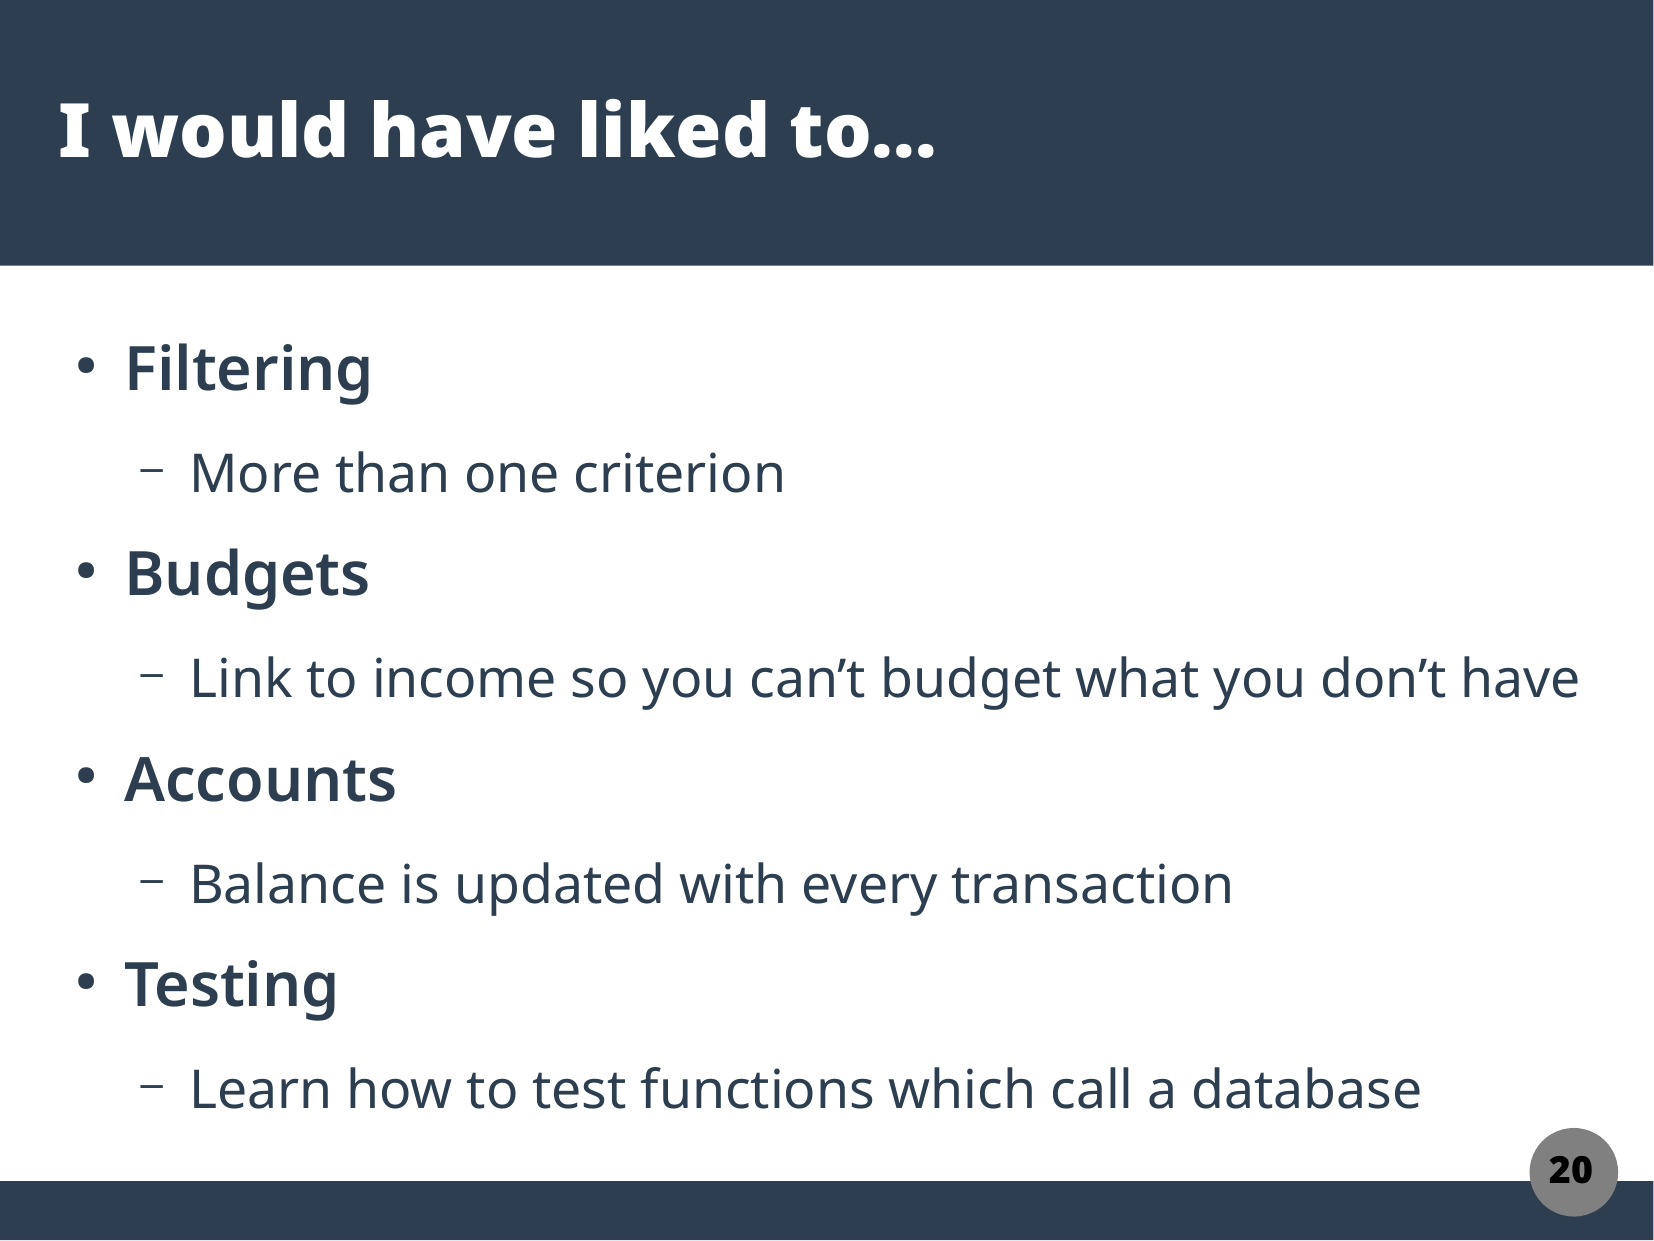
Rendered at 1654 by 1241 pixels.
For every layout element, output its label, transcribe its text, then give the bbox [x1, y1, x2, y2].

list Filtering More than one criterion Budgets Link to income so you can’t budget what you don’t have Accounts Balance is updated with every transaction Testing Learn how to test functions which call a database [59, 324, 1595, 1152]
title I would have liked to... [59, 49, 1595, 207]
